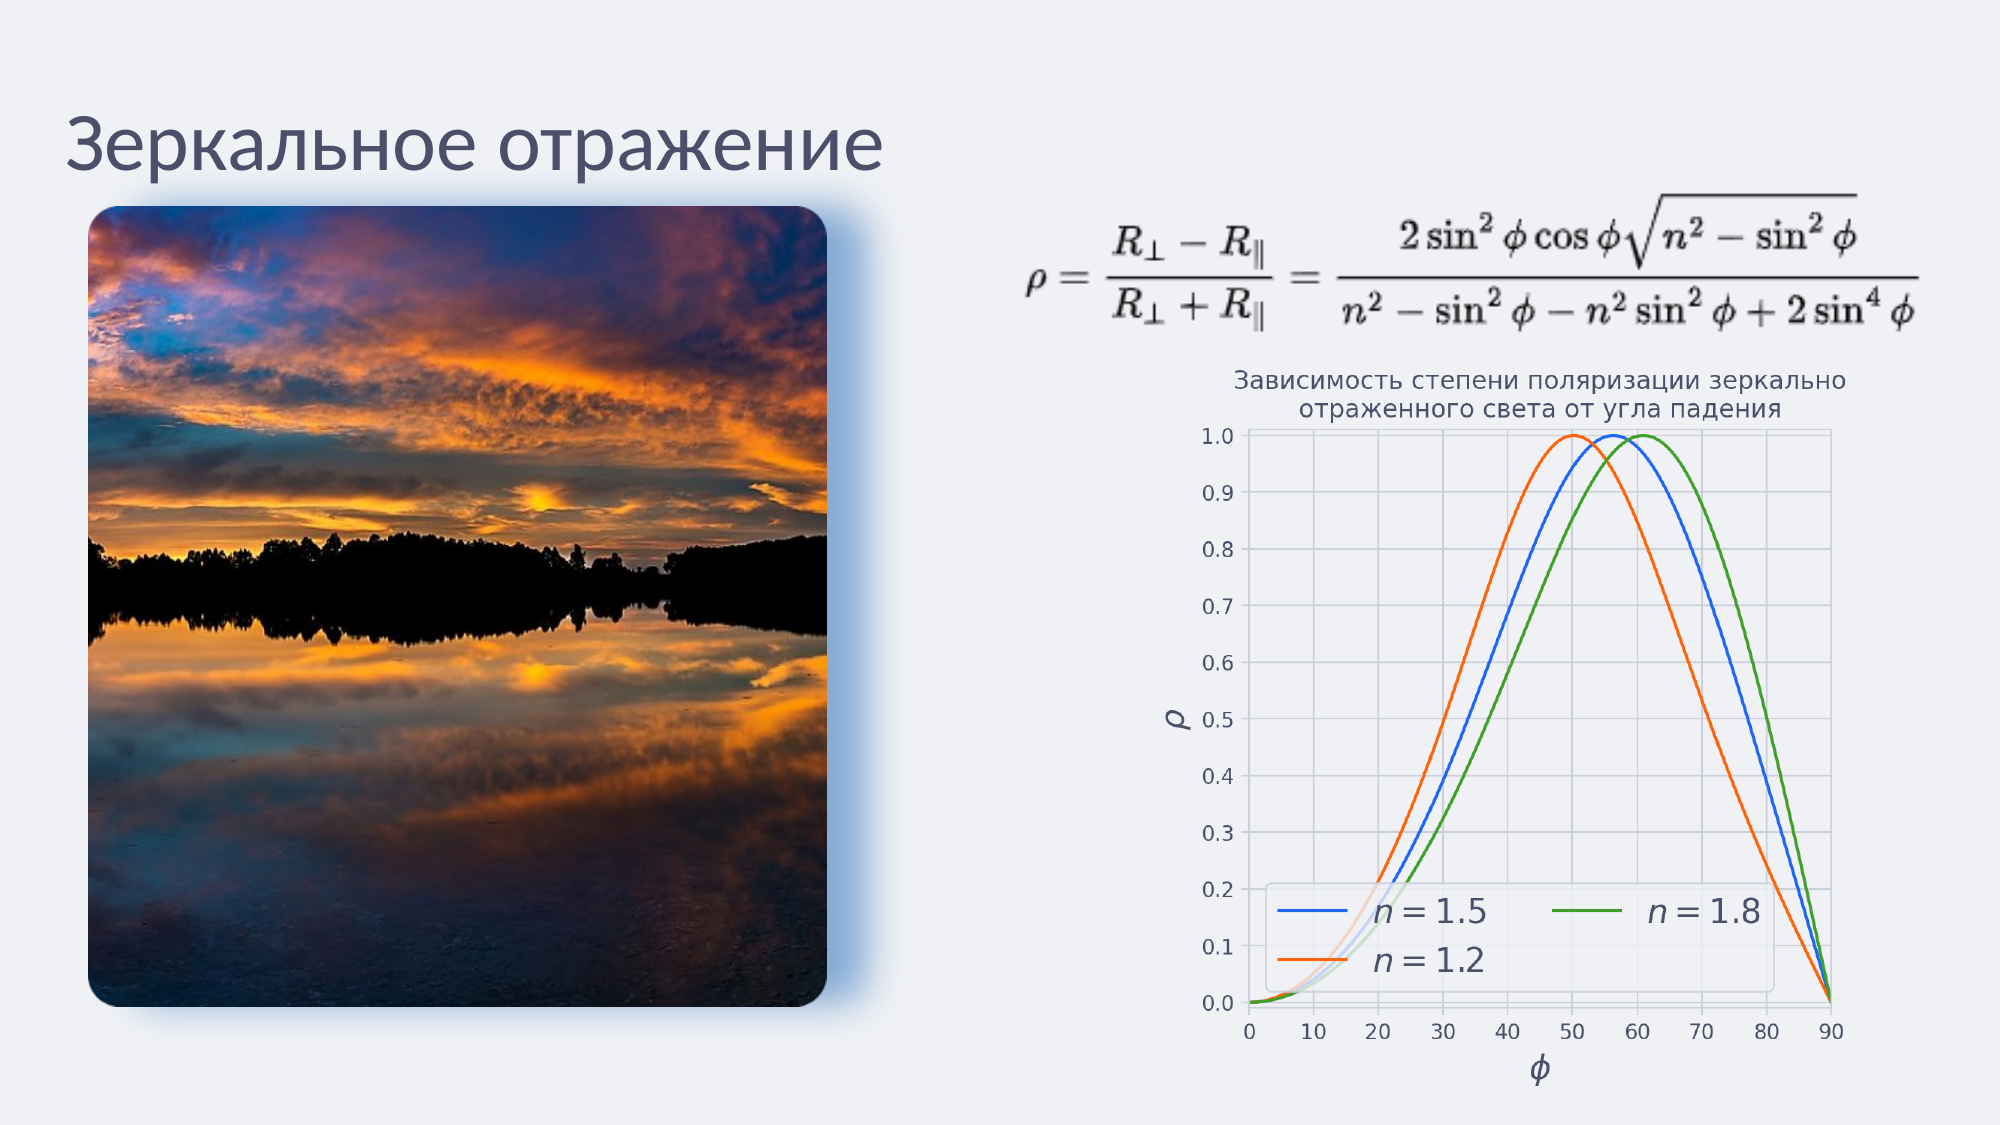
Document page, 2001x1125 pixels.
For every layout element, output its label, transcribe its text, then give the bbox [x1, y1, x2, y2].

picture [88, 206, 827, 1007]
title Зеркальное отражение [65, 0, 1565, 333]
picture [1003, 73, 1947, 1102]
